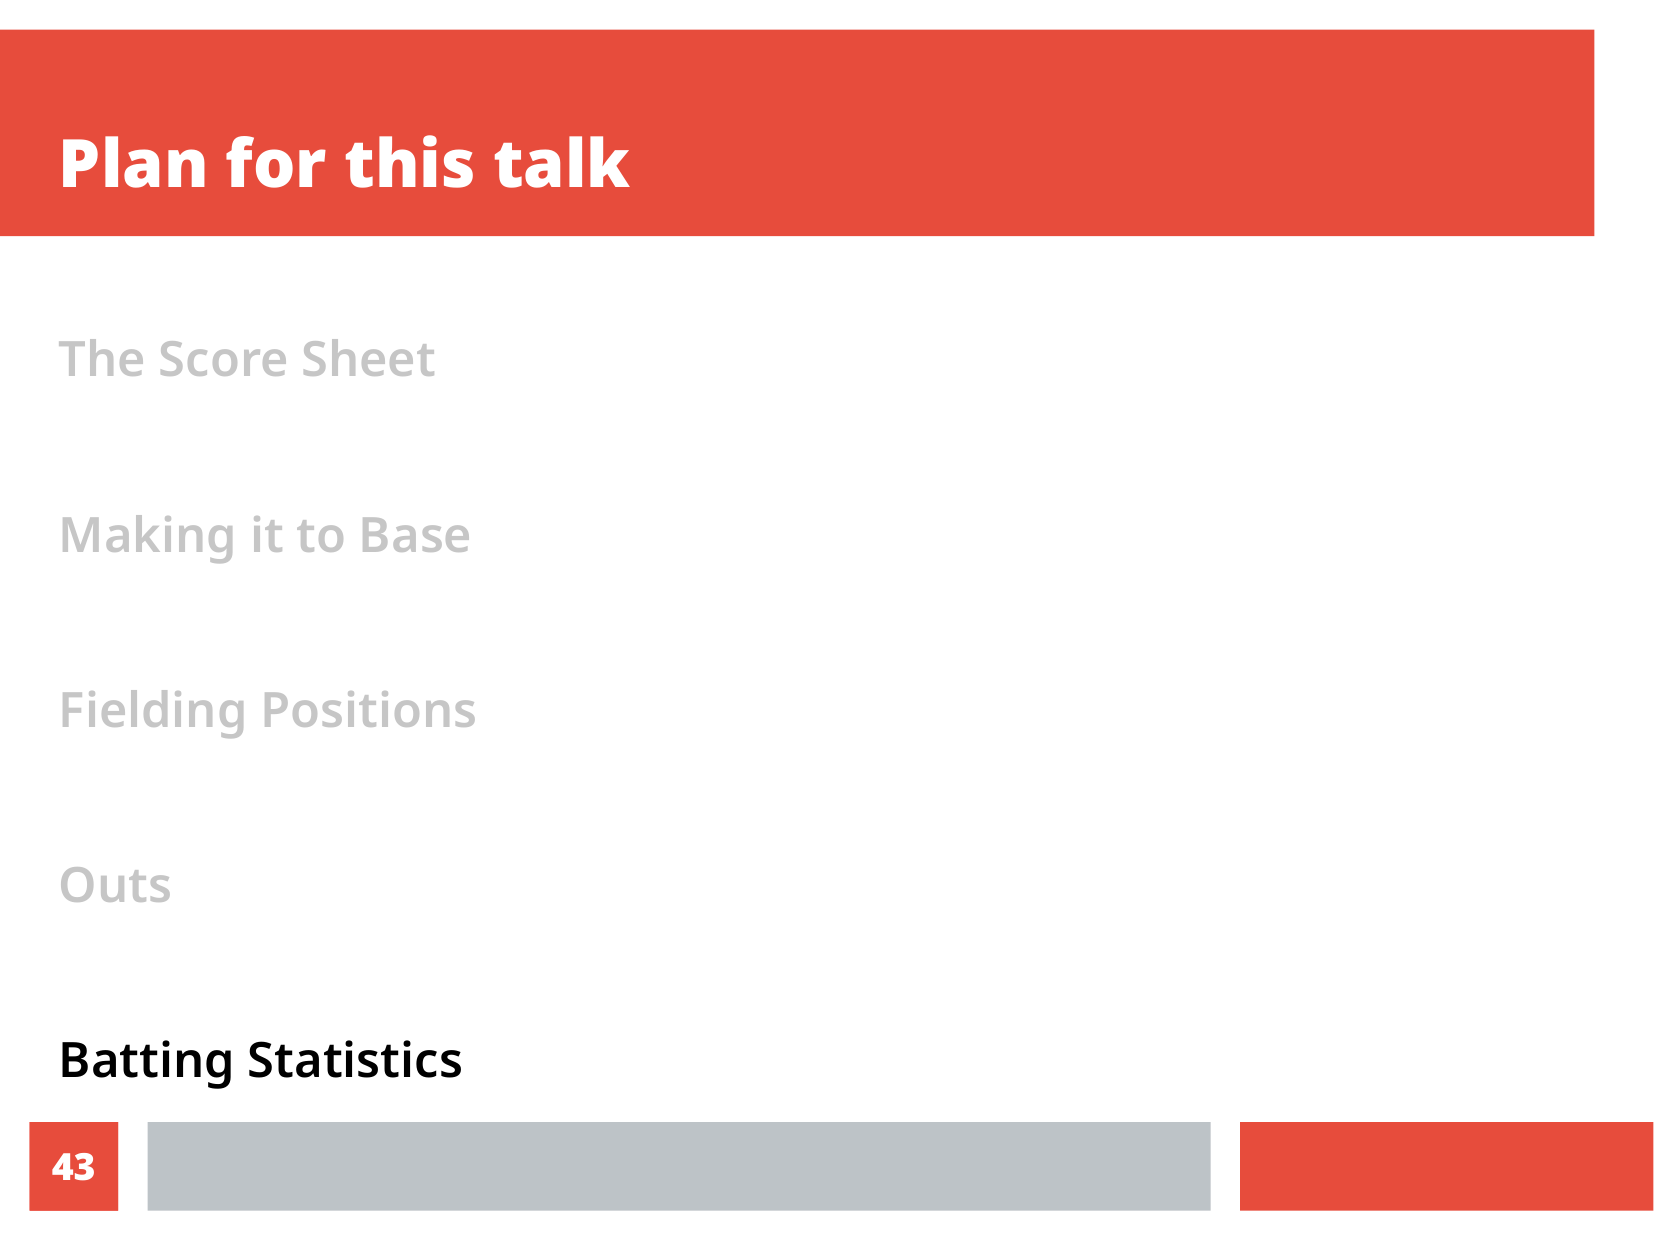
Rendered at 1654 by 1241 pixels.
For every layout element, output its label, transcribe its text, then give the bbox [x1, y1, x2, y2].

title Plan for this talk [59, 59, 1595, 207]
list The Score Sheet Making it to Base Fielding Positions Outs Batting Statistics [59, 324, 1565, 1093]
